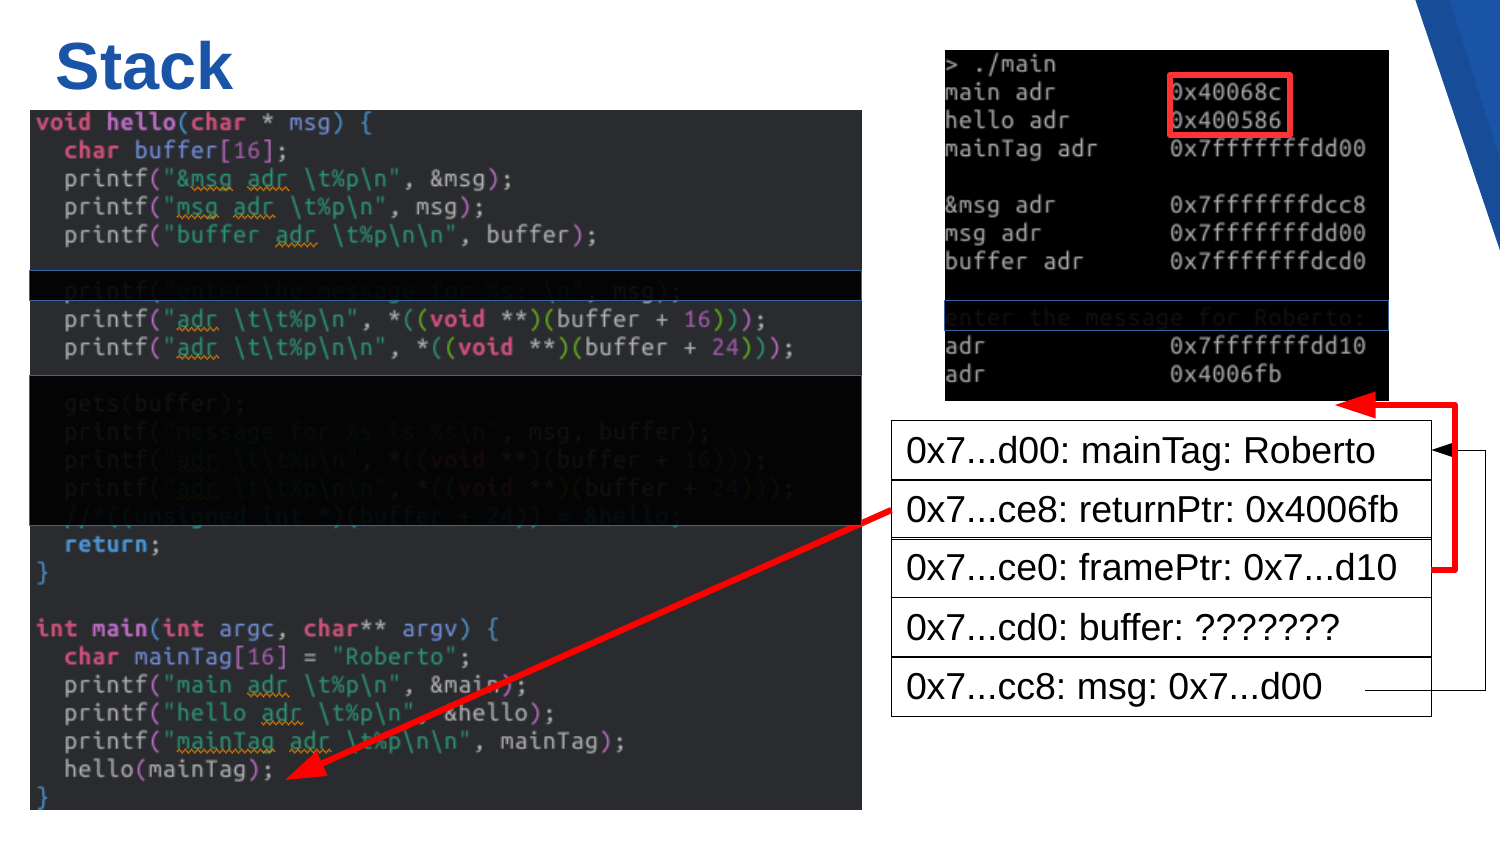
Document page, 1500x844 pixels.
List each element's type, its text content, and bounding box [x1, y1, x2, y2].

picture [30, 526, 862, 811]
text_box 0x7...cd0: buffer: ??????? [891, 598, 1432, 656]
picture [945, 50, 1389, 300]
text_box 0x7...d00: mainTag: Roberto [891, 420, 1432, 479]
text_box [29, 375, 862, 526]
text_box 0x7...ce0: framePtr: 0x7...d10 [891, 537, 1432, 598]
text_box [29, 270, 862, 301]
text_box [944, 300, 1389, 331]
text_box 0x7...ce8: returnPtr: 0x4006fb [891, 479, 1432, 537]
picture [30, 301, 862, 375]
picture [30, 110, 862, 270]
title Stack [40, 50, 945, 118]
picture [945, 331, 1389, 401]
text_box 0x7...cc8: msg: 0x7...d00 [891, 656, 1432, 717]
